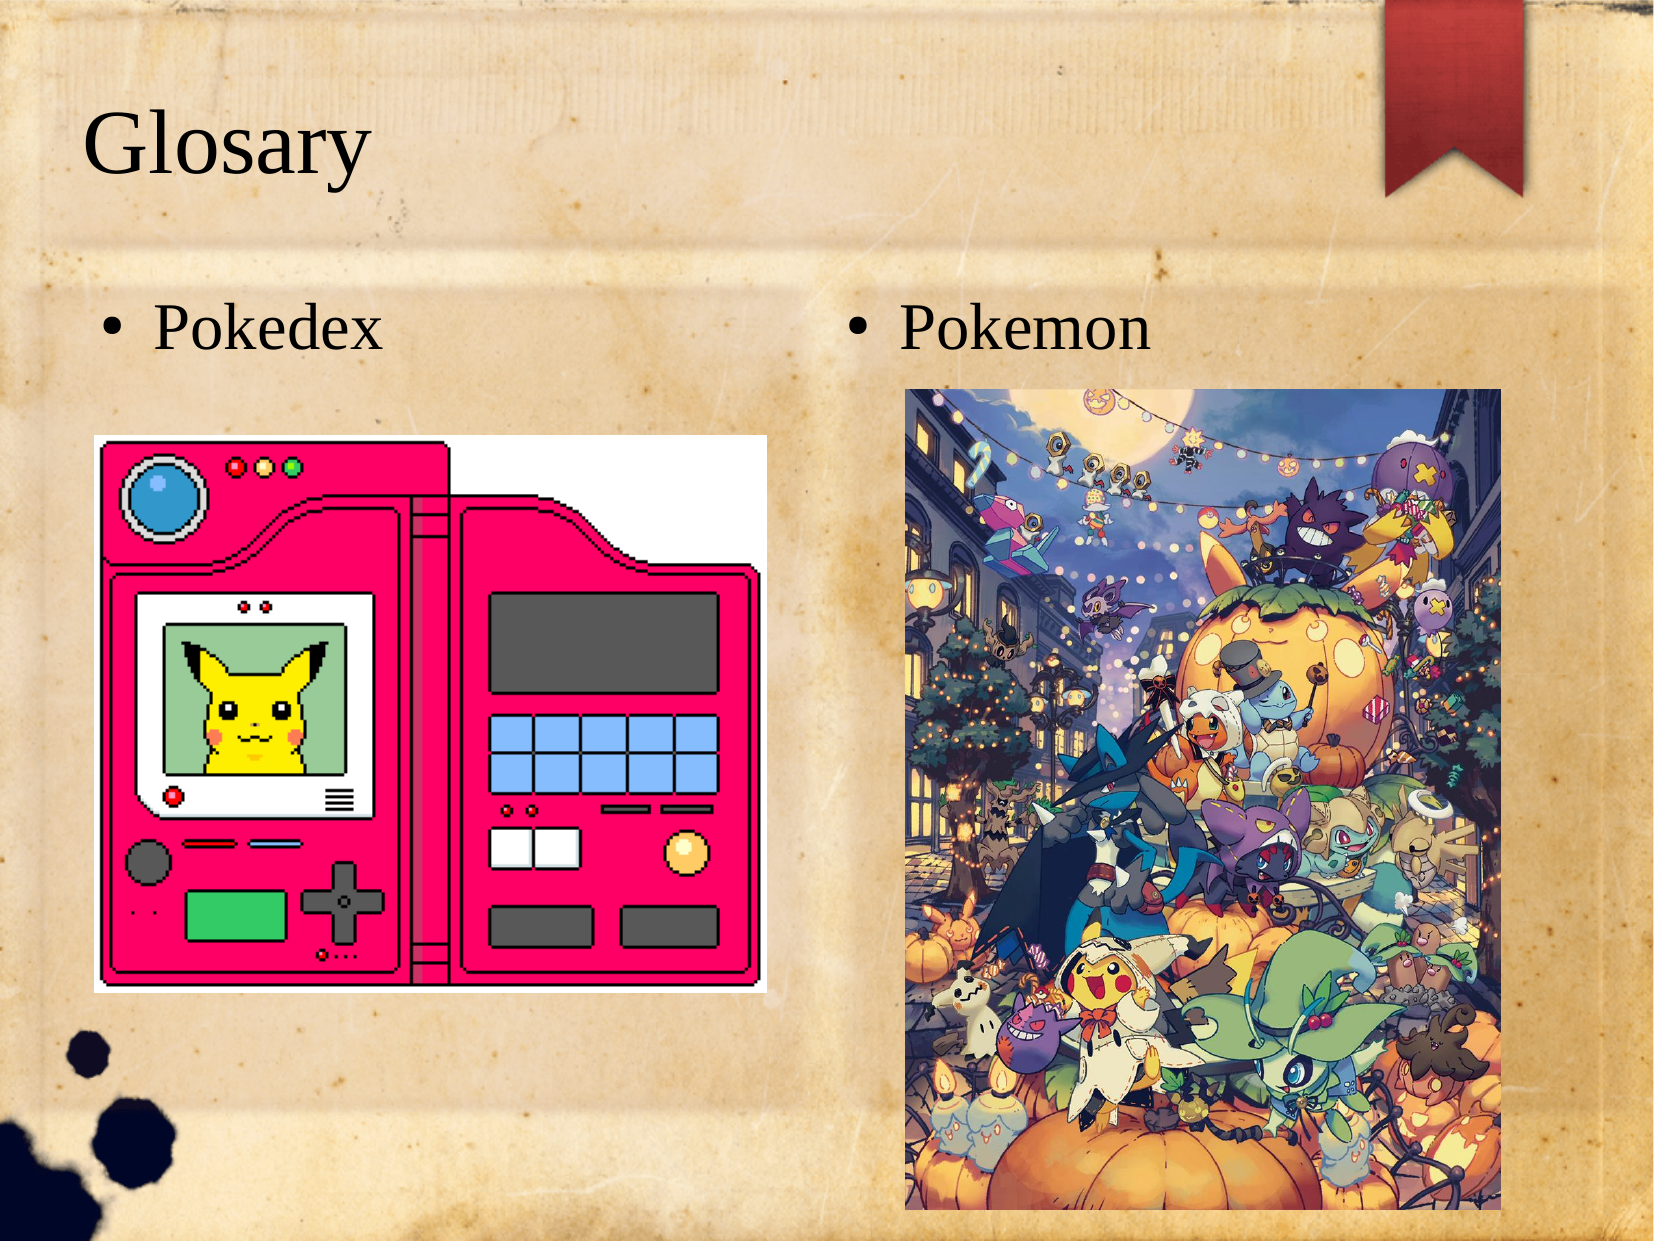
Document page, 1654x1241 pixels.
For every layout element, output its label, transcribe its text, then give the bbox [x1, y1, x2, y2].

title Glosary [82, 49, 1347, 237]
list Pokedex [82, 290, 793, 1010]
list Pokemon [828, 290, 1539, 1010]
picture [0, 0, 1654, 1241]
